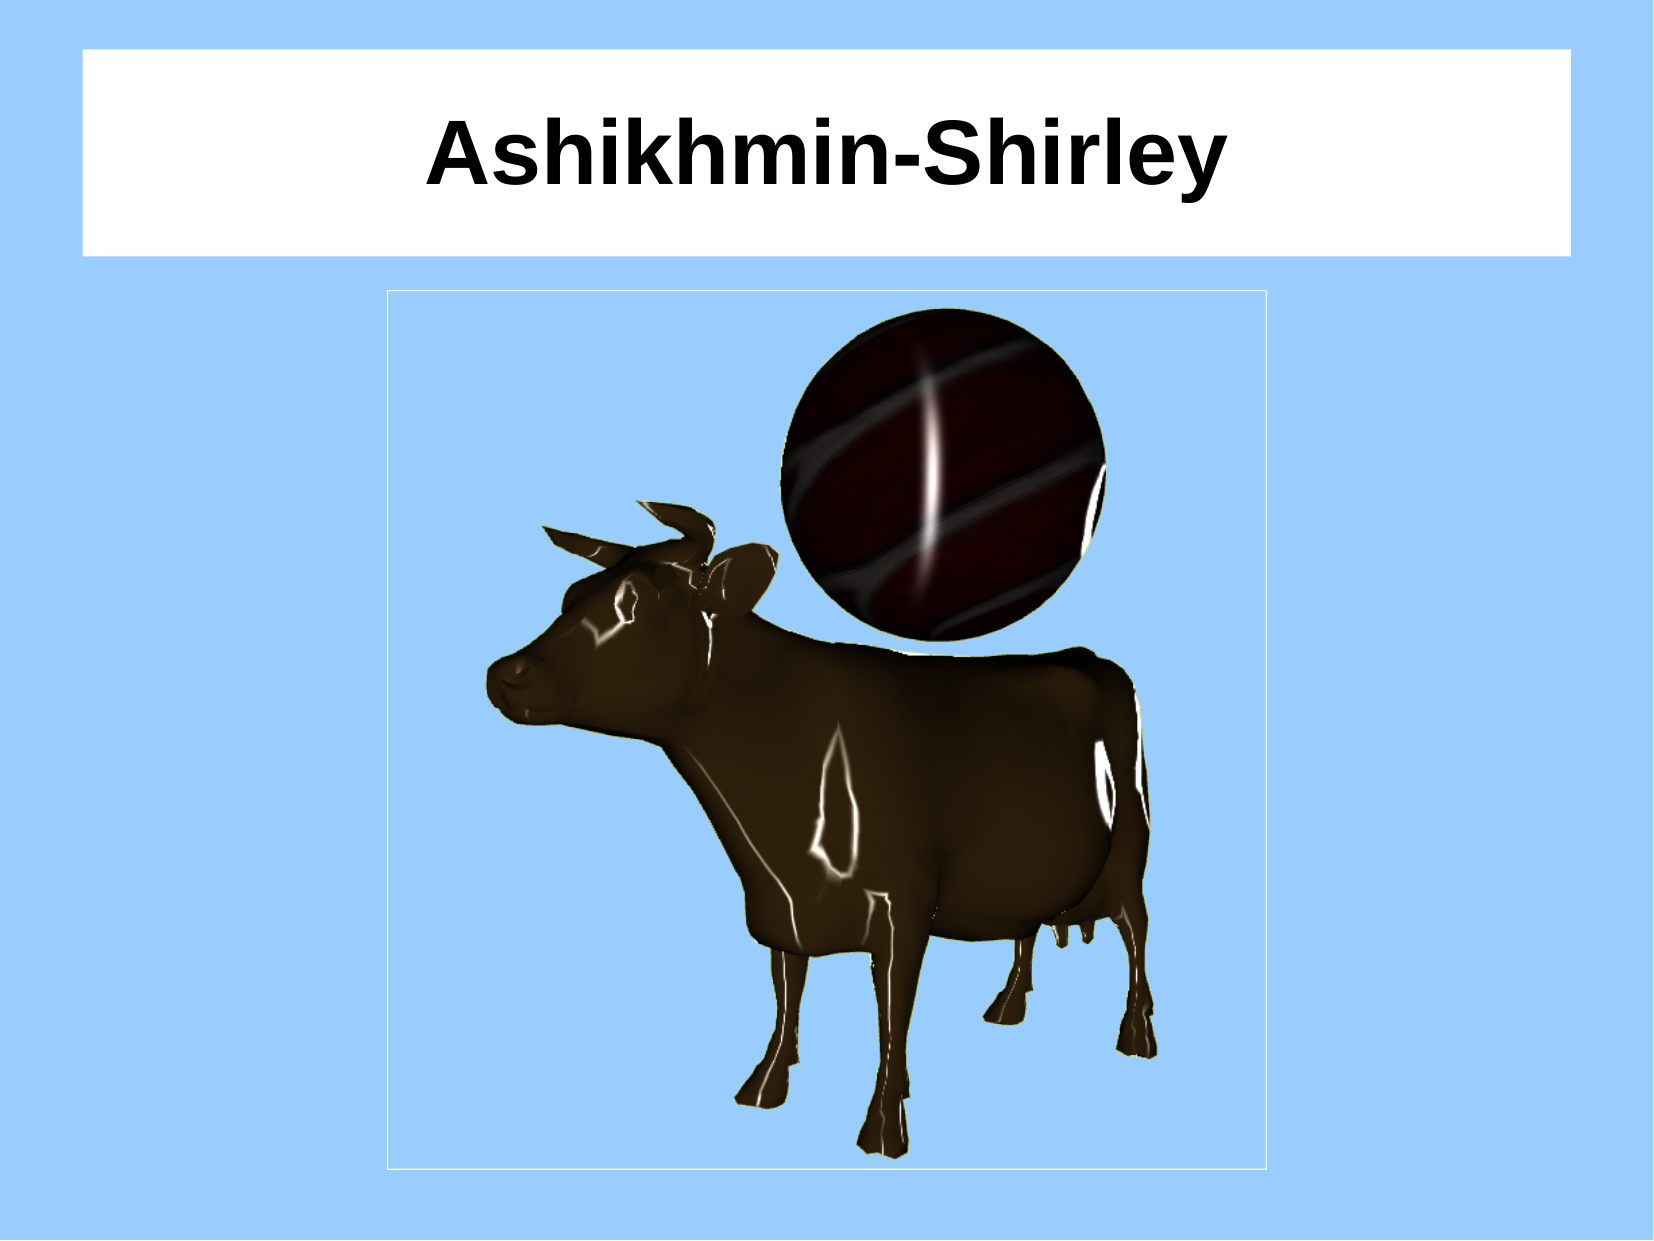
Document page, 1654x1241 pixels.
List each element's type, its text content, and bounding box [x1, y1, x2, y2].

picture [387, 290, 1267, 1170]
title Ashikhmin-Shirley [82, 49, 1571, 257]
